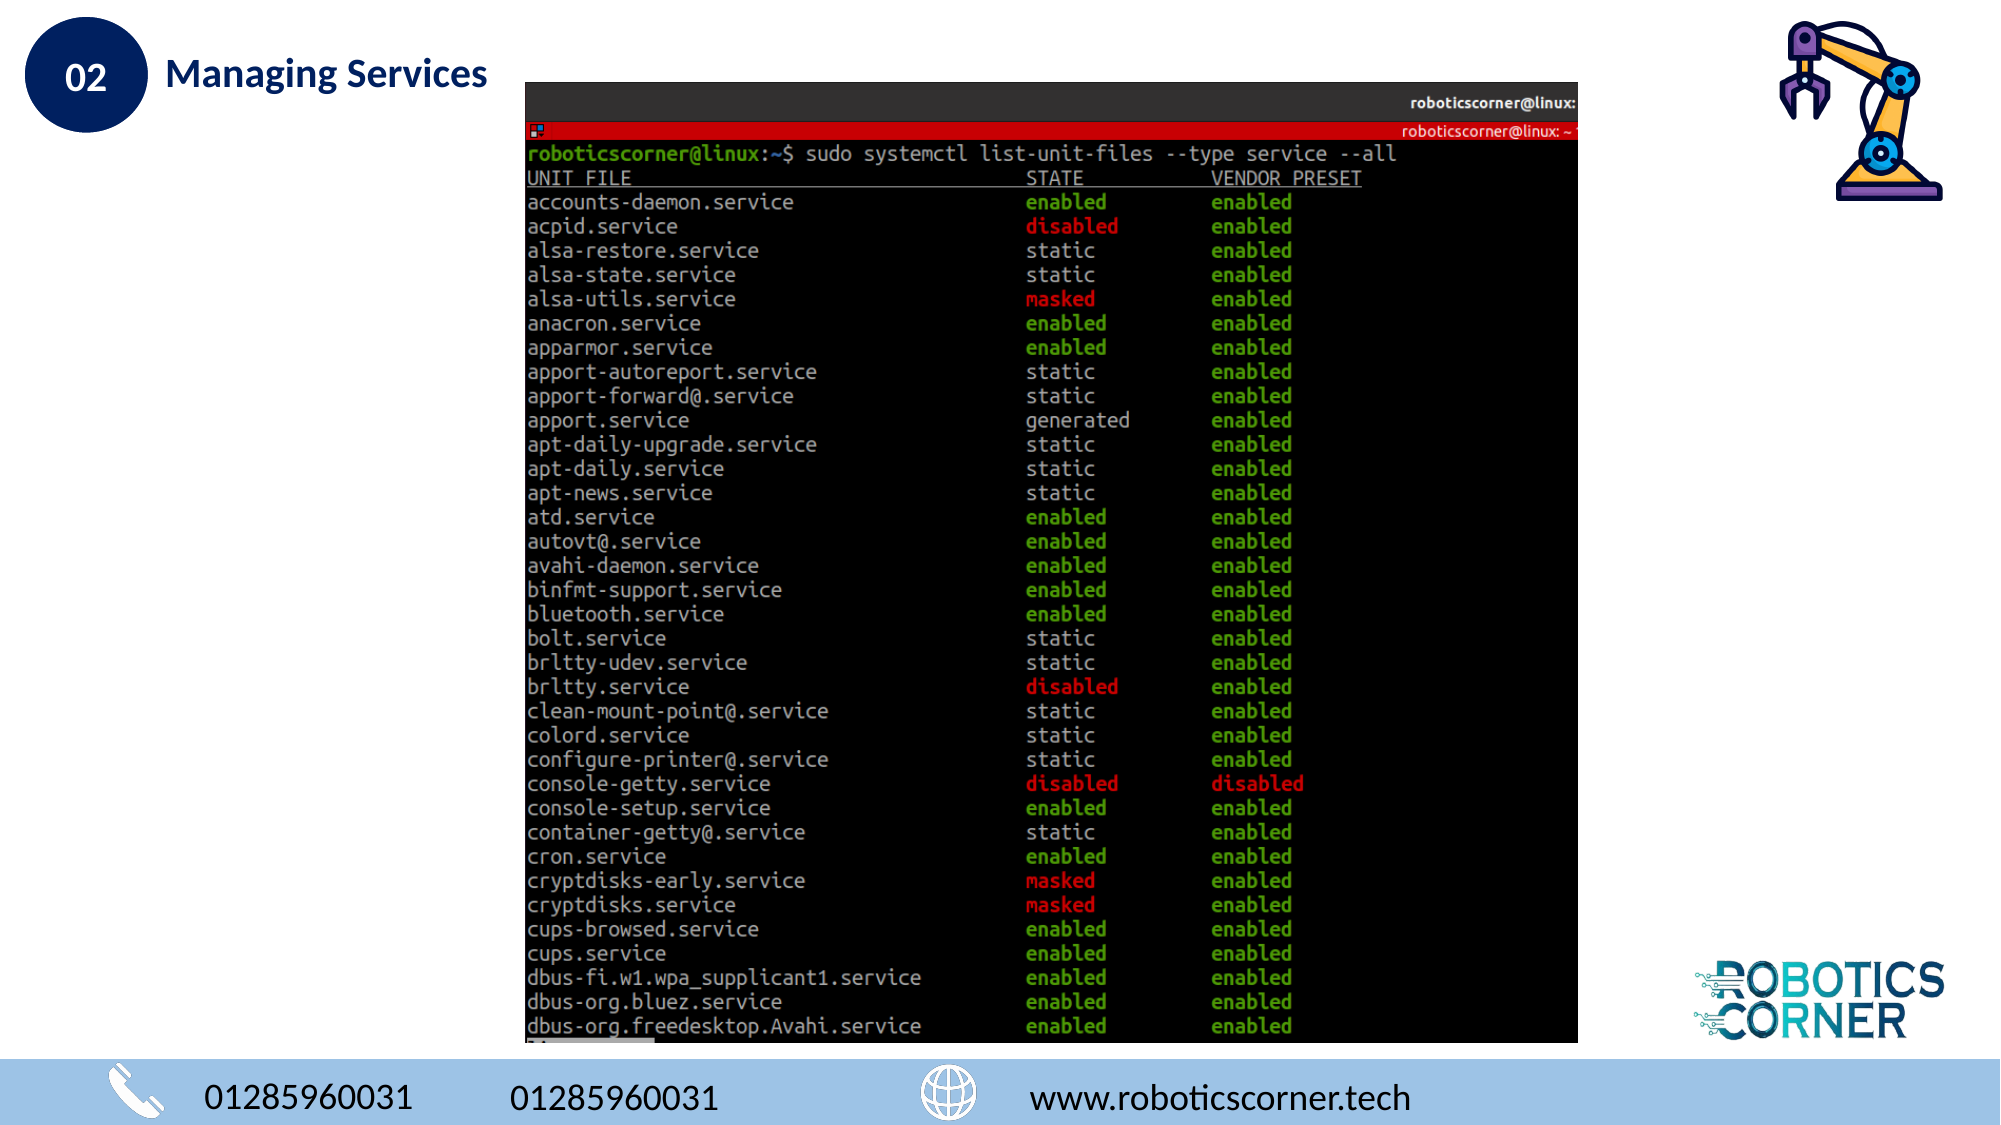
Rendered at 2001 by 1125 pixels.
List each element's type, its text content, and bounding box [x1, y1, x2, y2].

picture [103, 1057, 170, 1124]
text_box 01285960031 [189, 1064, 495, 1125]
picture [1680, 859, 1953, 1059]
picture [1771, 21, 1951, 201]
text_box [0, 1059, 915, 1125]
text_box Managing Services [150, 38, 622, 154]
picture [915, 1059, 981, 1125]
text_box www.roboticscorner.tech [1014, 1065, 1546, 1125]
text_box 01285960031 [495, 1064, 827, 1125]
picture [525, 82, 1578, 1043]
text_box [981, 1059, 2000, 1125]
text_box 02 [22, 14, 150, 136]
